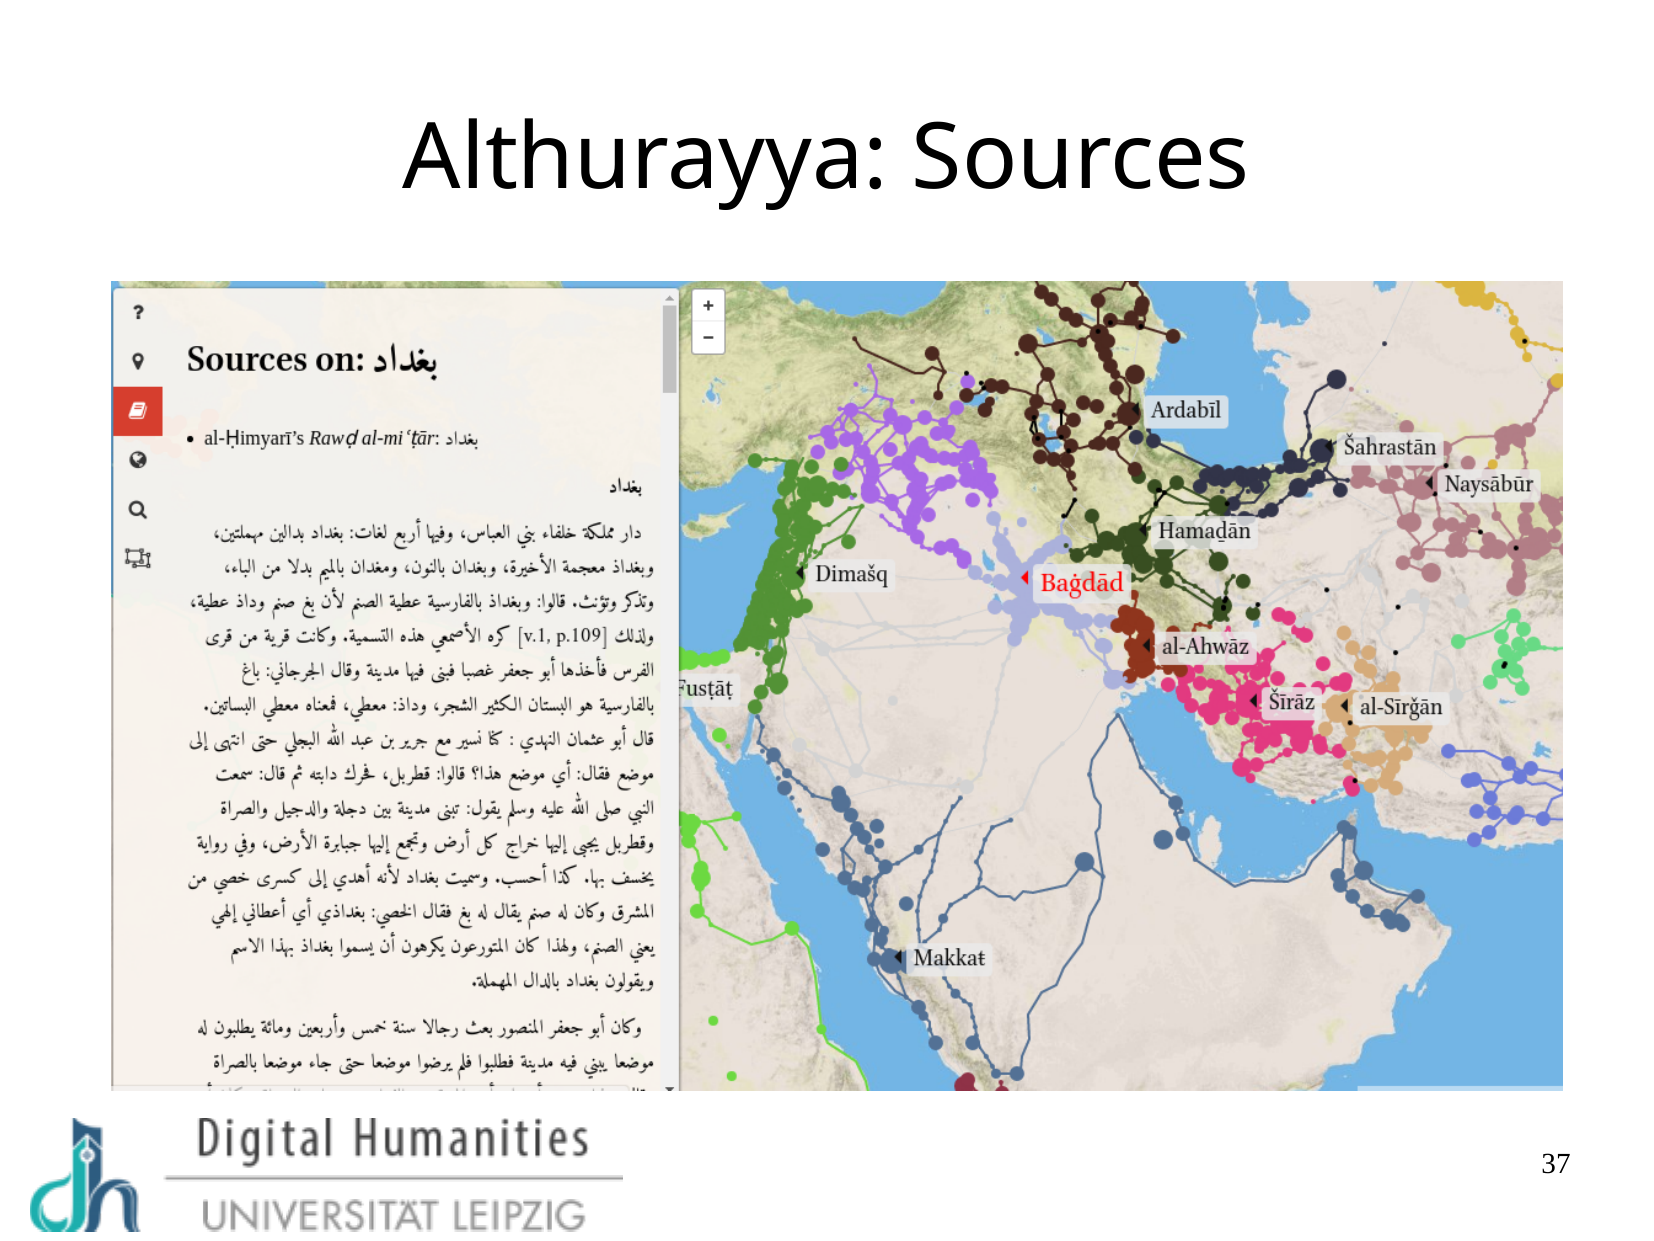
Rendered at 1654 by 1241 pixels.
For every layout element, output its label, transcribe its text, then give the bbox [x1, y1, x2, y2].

picture [30, 1118, 623, 1232]
picture [111, 281, 1563, 1091]
title Althurayya: Sources [82, 25, 1571, 281]
